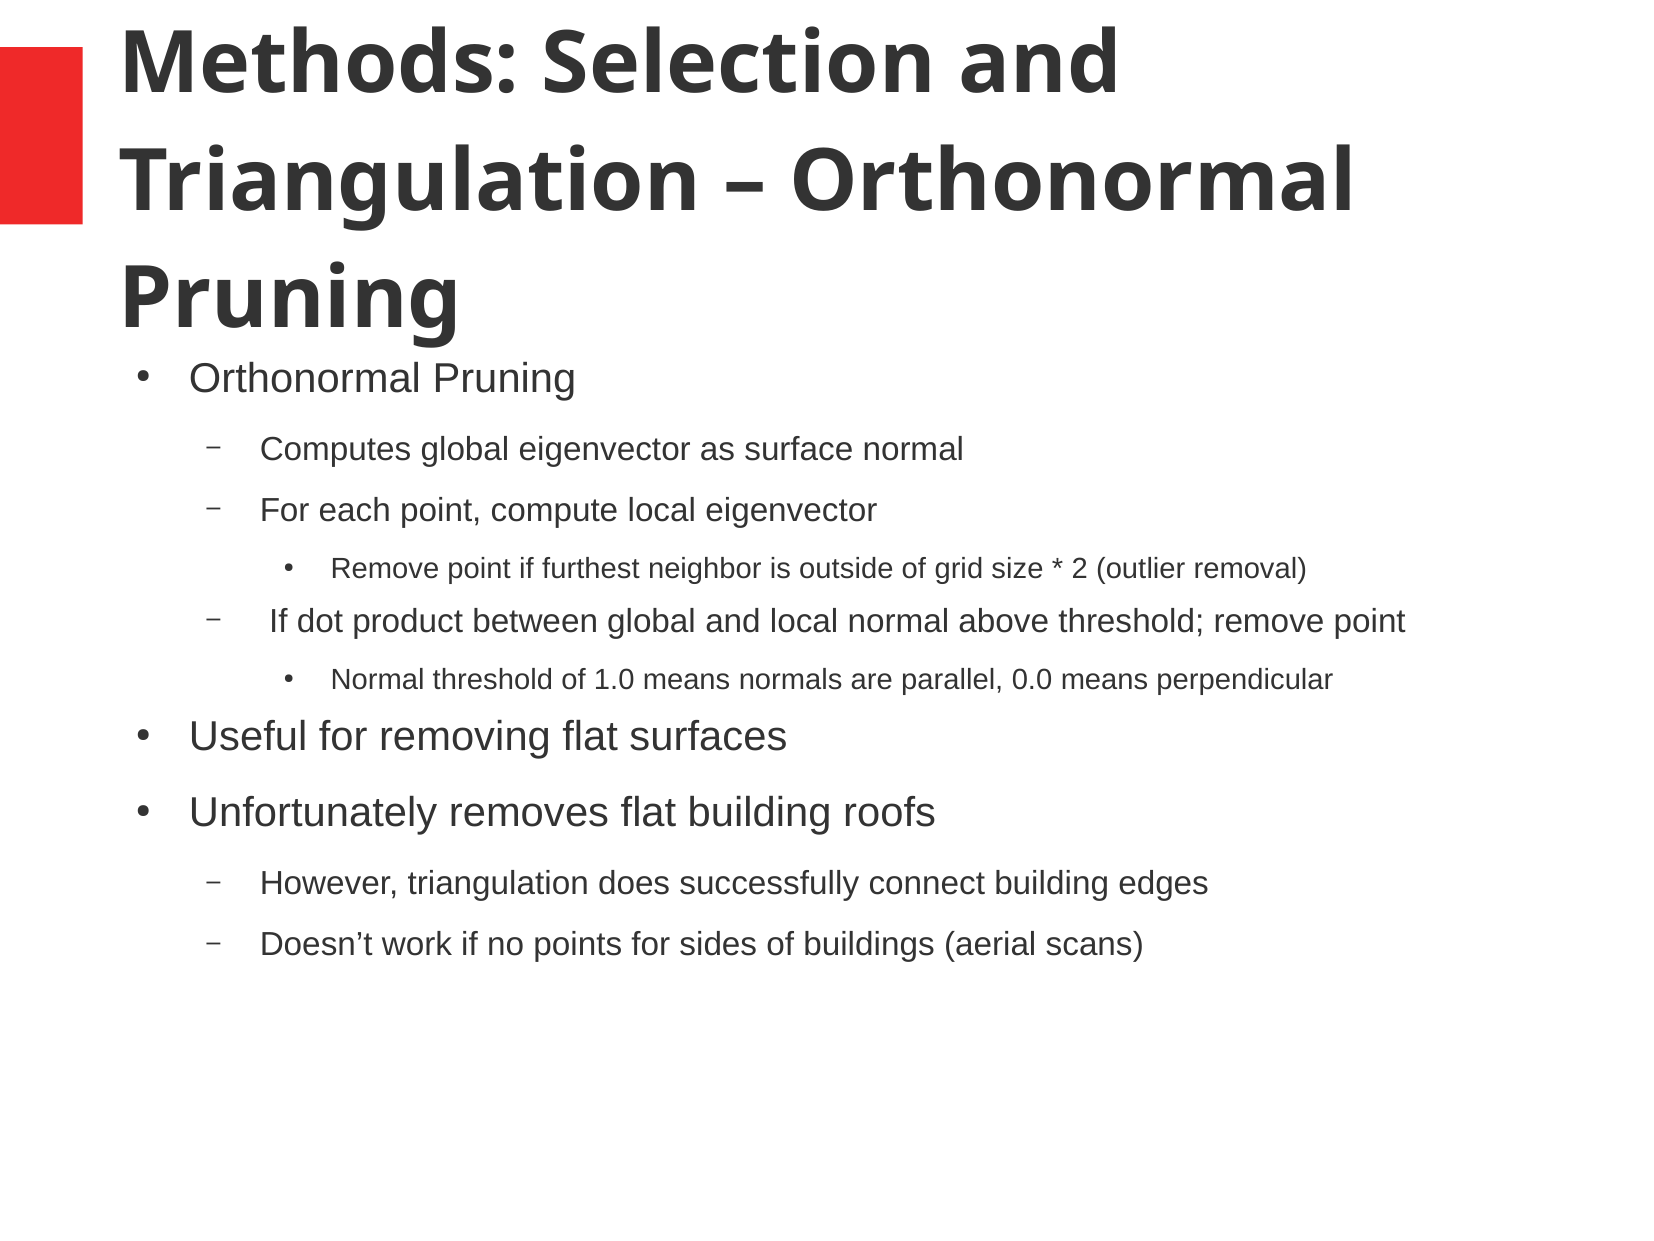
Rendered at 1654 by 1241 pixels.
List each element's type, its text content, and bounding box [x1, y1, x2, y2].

list Orthonormal Pruning Computes global eigenvector as surface normal For each point, compute local eigenvector Remove point if furthest neighbor is outside of grid size * 2 (outlier removal) If dot product between global and local normal above threshold; remove point Normal threshold of 1.0 means normals are parallel, 0.0 means perpendicular Useful for removing flat surfaces Unfortunately removes flat building roofs However, triangulation does successfully connect building edges Doesn’t work if no points for sides of buildings (aerial scans) [118, 354, 1536, 1074]
title Methods: Selection and Triangulation – Orthonormal Pruning [118, 0, 1571, 353]
